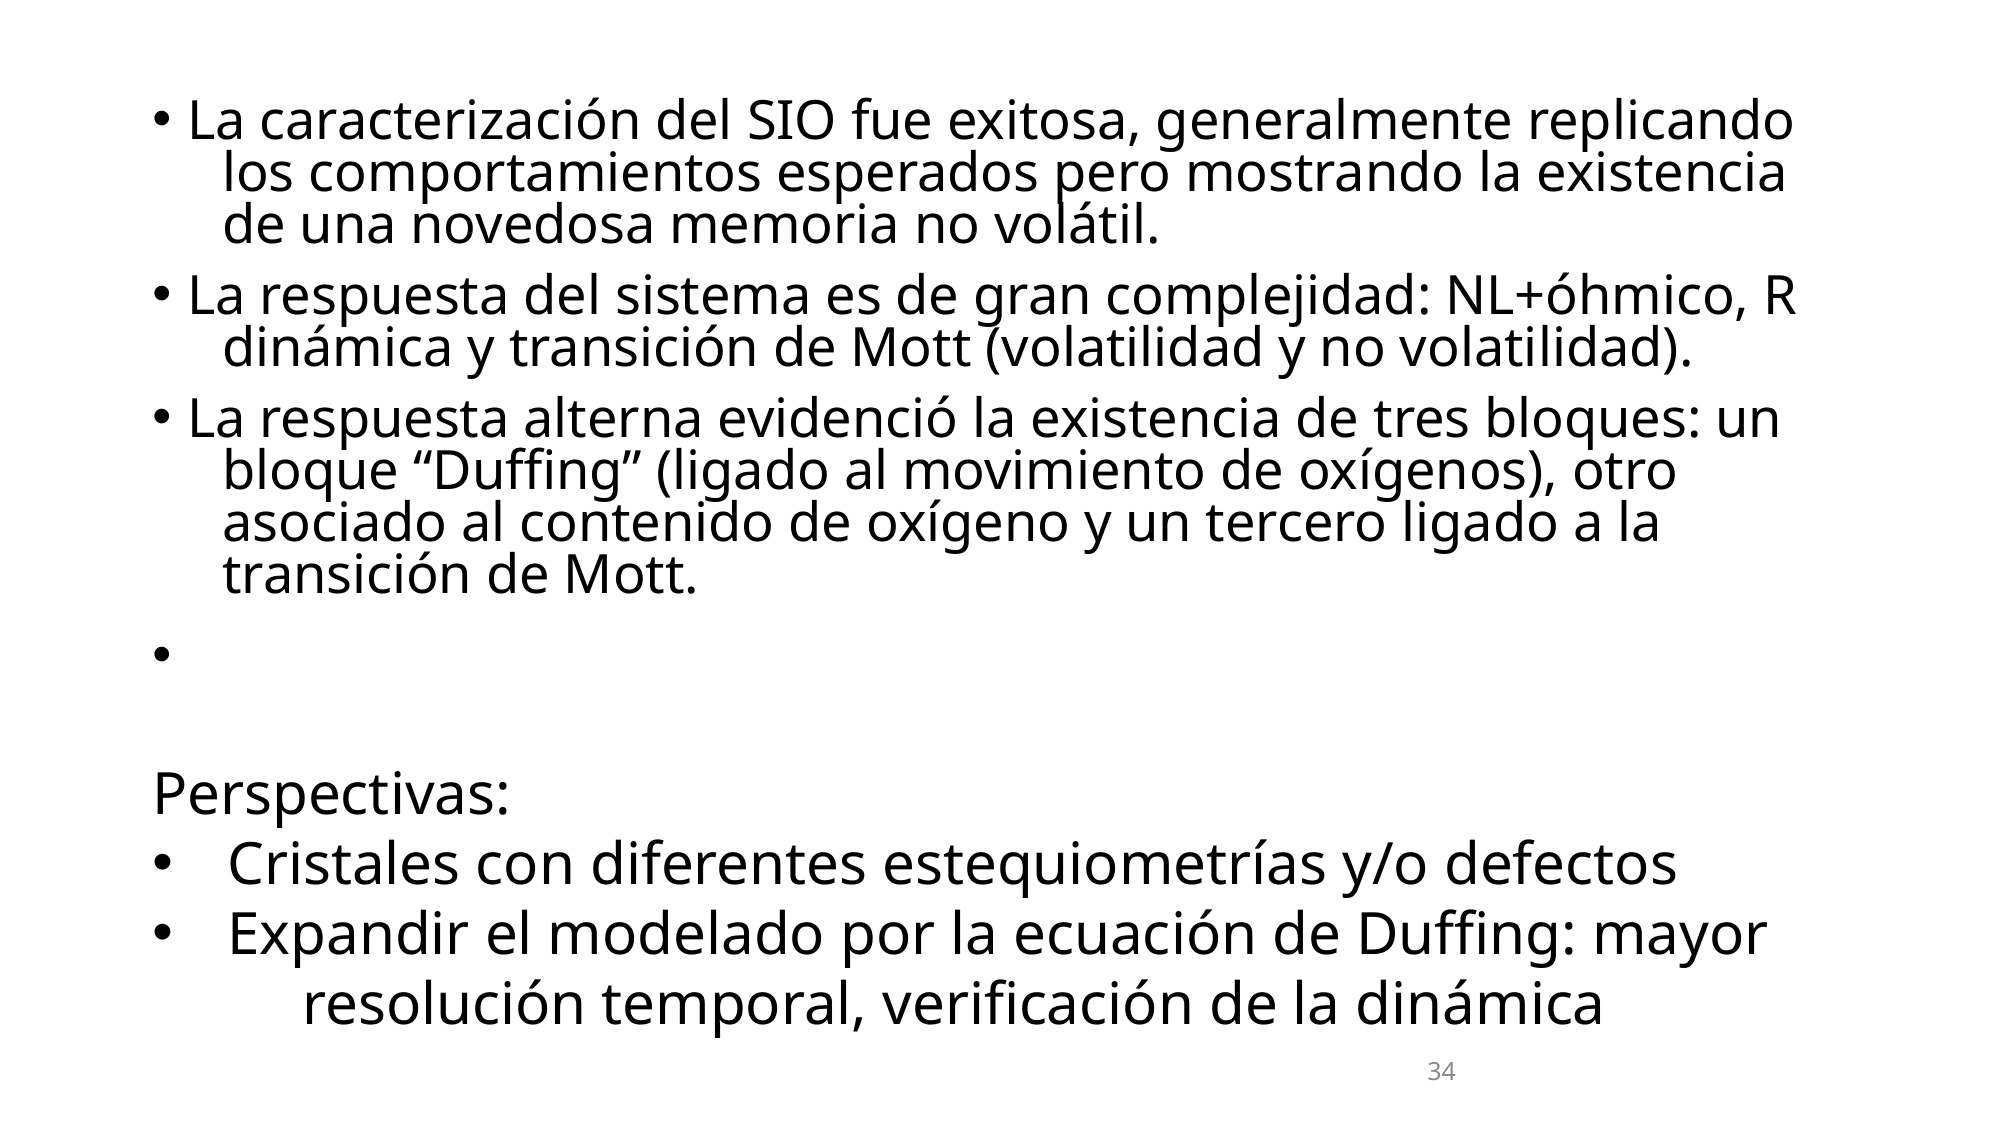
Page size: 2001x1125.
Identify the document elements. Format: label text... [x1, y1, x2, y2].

text_box Perspectivas: Cristales con diferentes estequiometrías y/o defectos Expandir el modelado por la ecuación de Duffing: mayor resolución temporal, verificación de la dinámica [137, 748, 1863, 1047]
list La caracterización del SIO fue exitosa, generalmente replicando los comportamientos esperados pero mostrando la existencia de una novedosa memoria no volátil. La respuesta del sistema es de gran complejidad: NL+óhmico, R dinámica y transición de Mott (volatilidad y no volatilidad). La respuesta alterna evidenció la existencia de tres bloques: un bloque “Duffing” (ligado al movimiento de oxígenos), otro asociado al contenido de oxígeno y un tercero ligado a la transición de Mott. [137, 90, 1863, 685]
text_box 34 [1412, 1047, 1863, 1103]
